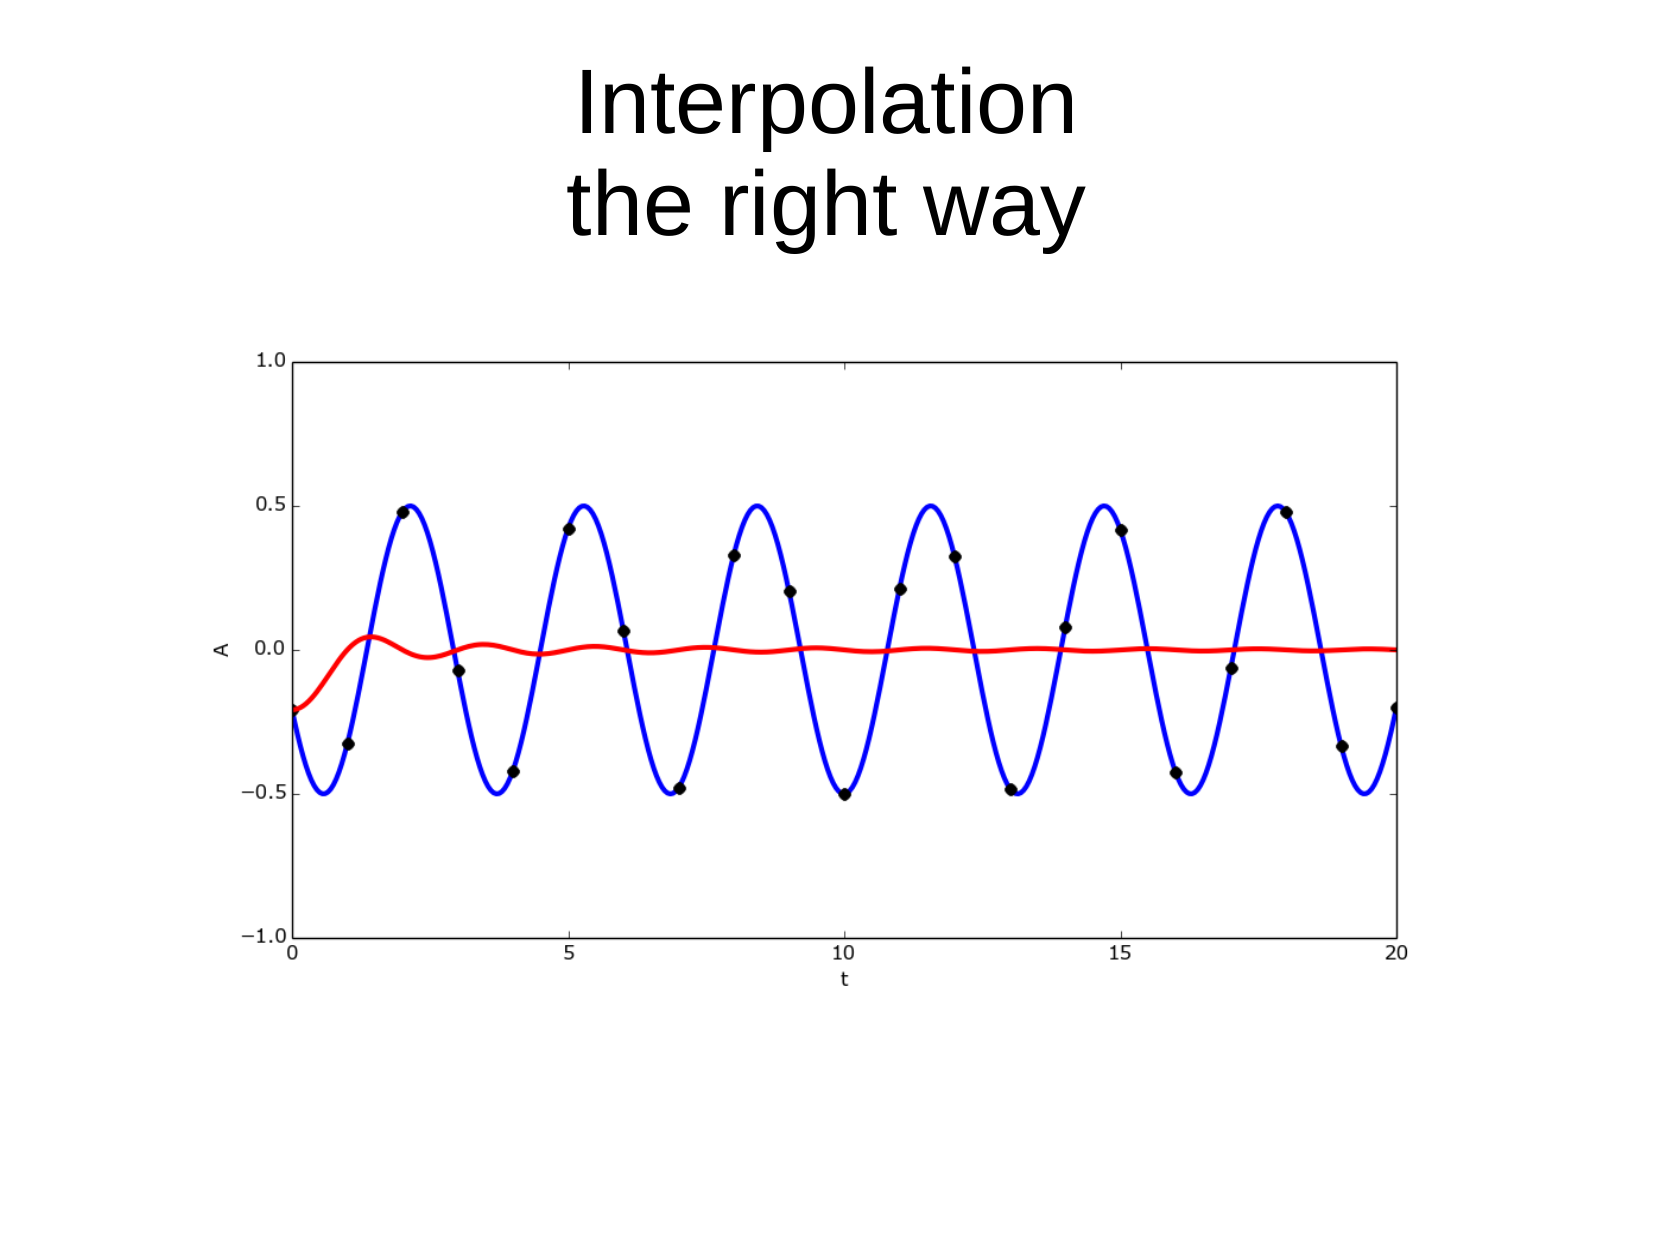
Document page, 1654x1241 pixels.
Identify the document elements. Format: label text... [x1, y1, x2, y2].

picture [114, 290, 1539, 1010]
title Interpolation the right way [82, 49, 1571, 257]
